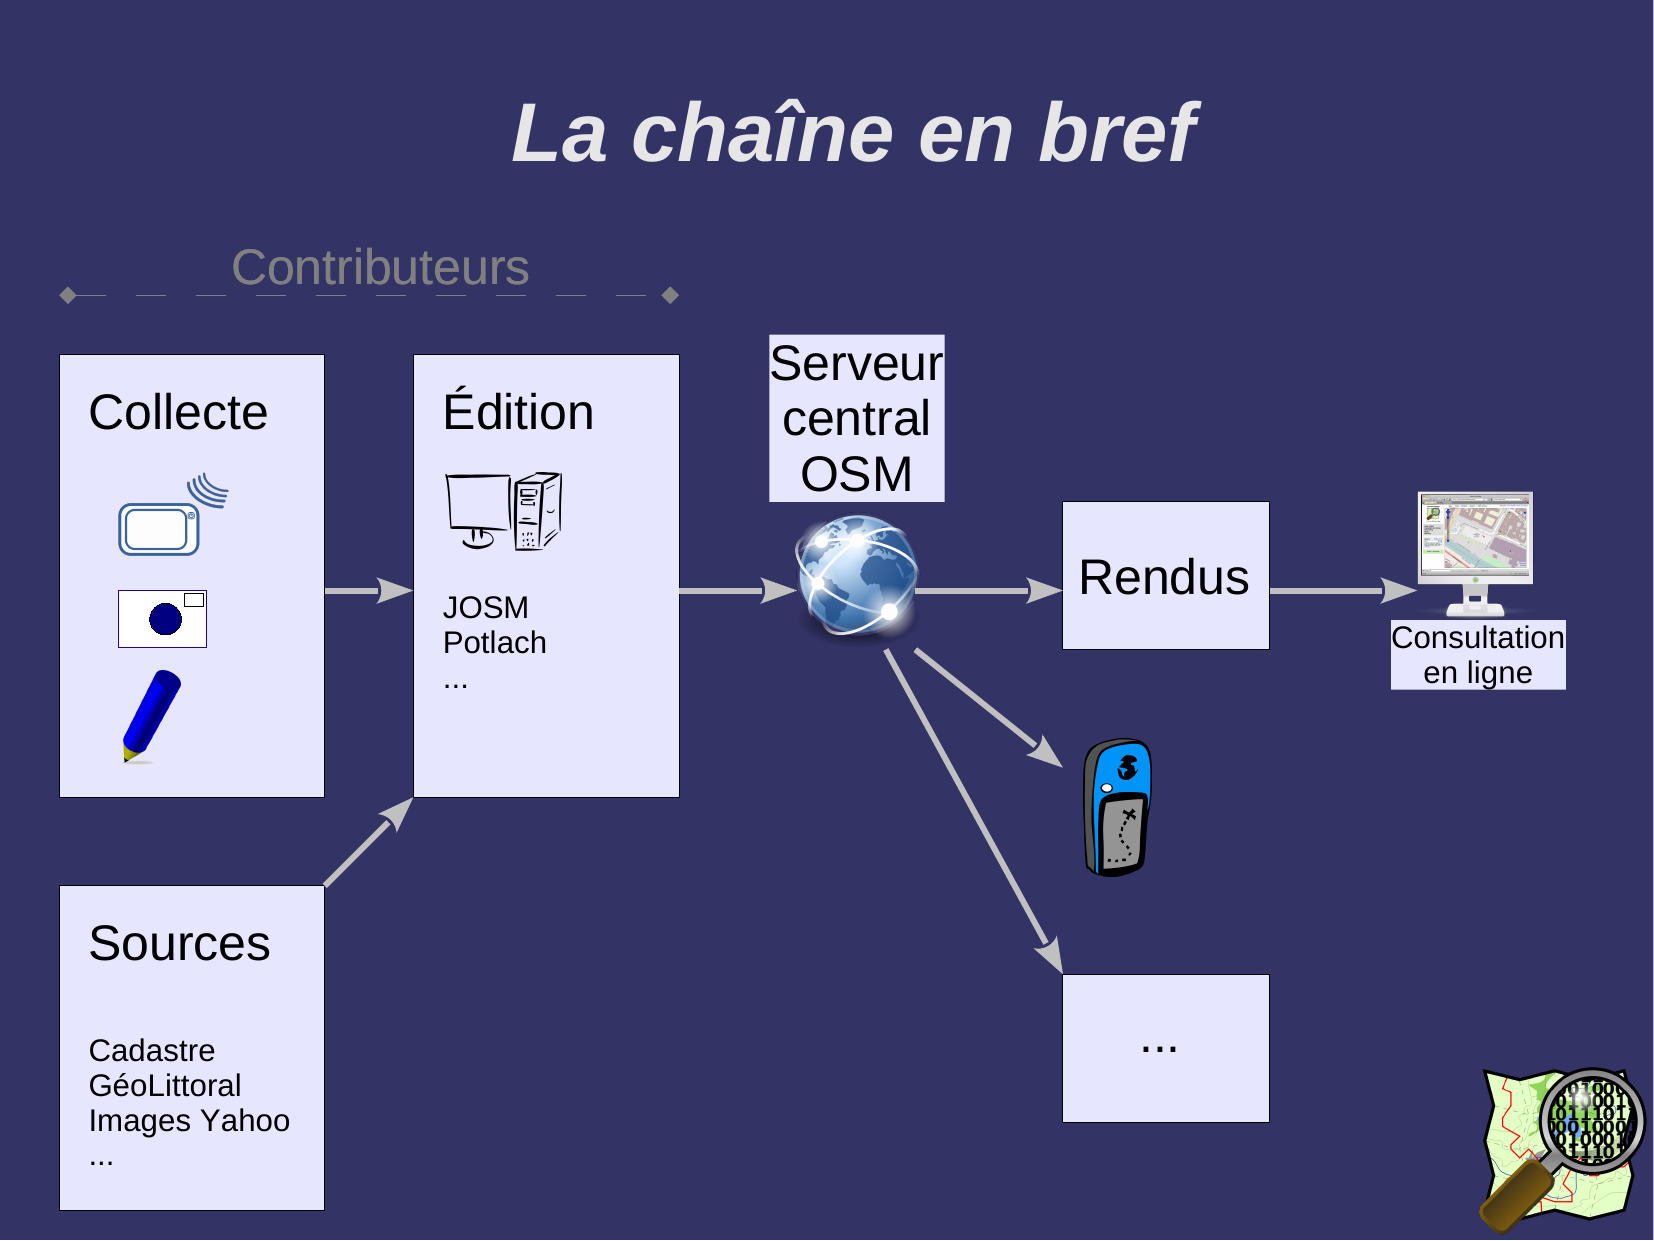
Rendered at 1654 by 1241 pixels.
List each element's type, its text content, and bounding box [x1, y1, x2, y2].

text_box Cadastre GéoLittoral Images Yahoo ... [88, 1033, 296, 1173]
text_box Contributeurs [231, 239, 532, 296]
text_box [1062, 974, 1270, 1123]
text_box Serveur central OSM [769, 334, 945, 502]
text_box Sources [88, 915, 272, 972]
text_box [59, 354, 325, 798]
text_box Consultation en ligne [1391, 620, 1565, 690]
picture [445, 472, 562, 551]
text_box [413, 354, 680, 798]
picture [1083, 738, 1152, 877]
picture [118, 670, 181, 768]
text_box Édition [442, 383, 596, 440]
text_box JOSM Potlach ... [442, 590, 650, 695]
picture [782, 501, 931, 650]
picture [1387, 486, 1565, 628]
title La chaîne en bref [147, 29, 1560, 237]
picture [118, 472, 237, 557]
text_box ... [1139, 1007, 1182, 1063]
text_box Collecte [88, 383, 270, 440]
text_box Rendus [1078, 548, 1251, 605]
picture [1476, 1062, 1650, 1236]
text_box [1062, 501, 1270, 650]
text_box [59, 885, 325, 1211]
